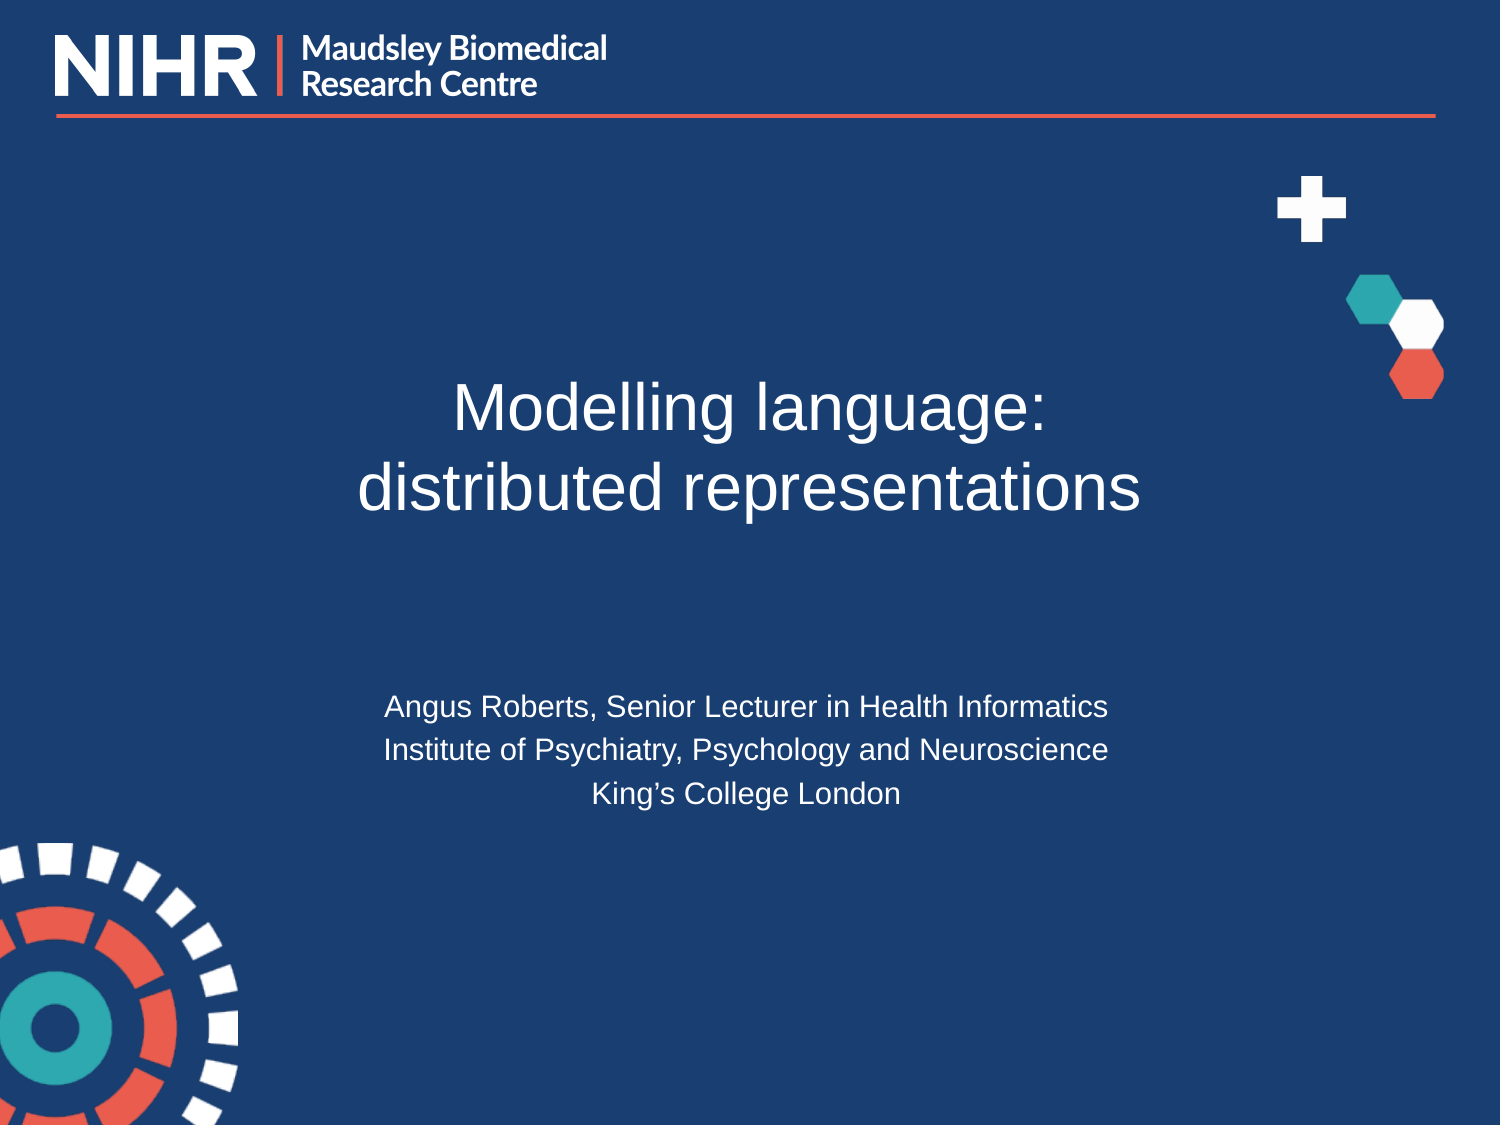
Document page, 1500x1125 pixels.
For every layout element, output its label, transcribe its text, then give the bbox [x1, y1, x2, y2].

picture [17, 0, 643, 140]
subtitle Angus Roberts, Senior Lecturer in Health Informatics Institute of Psychiatry, Psychology and Neuroscience King’s College London [41, 634, 1451, 821]
title Modelling language: distributed representations [112, 264, 1388, 532]
